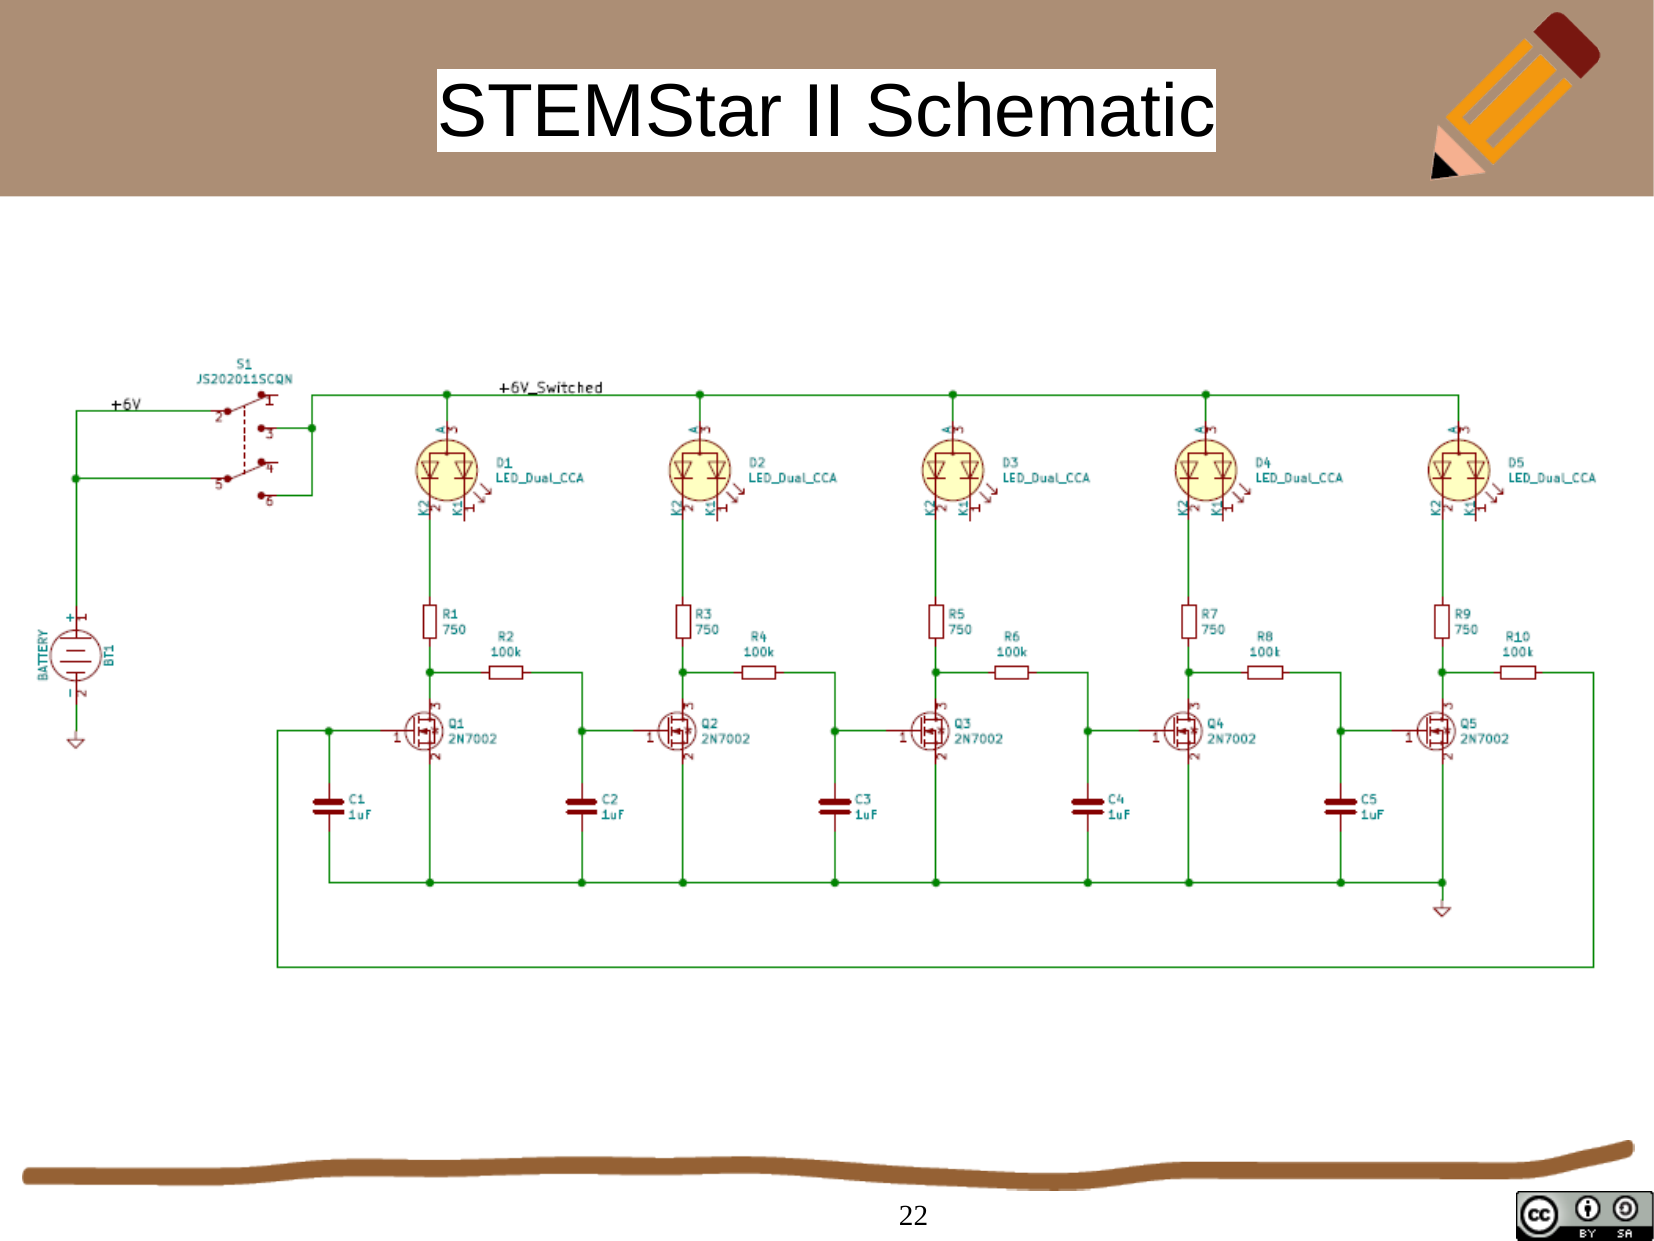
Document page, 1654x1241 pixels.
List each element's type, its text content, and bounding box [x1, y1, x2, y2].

title STEMStar II Schematic [82, 49, 1571, 172]
picture [21, 343, 1615, 984]
picture [22, 1140, 1654, 1241]
picture [1430, 12, 1601, 181]
